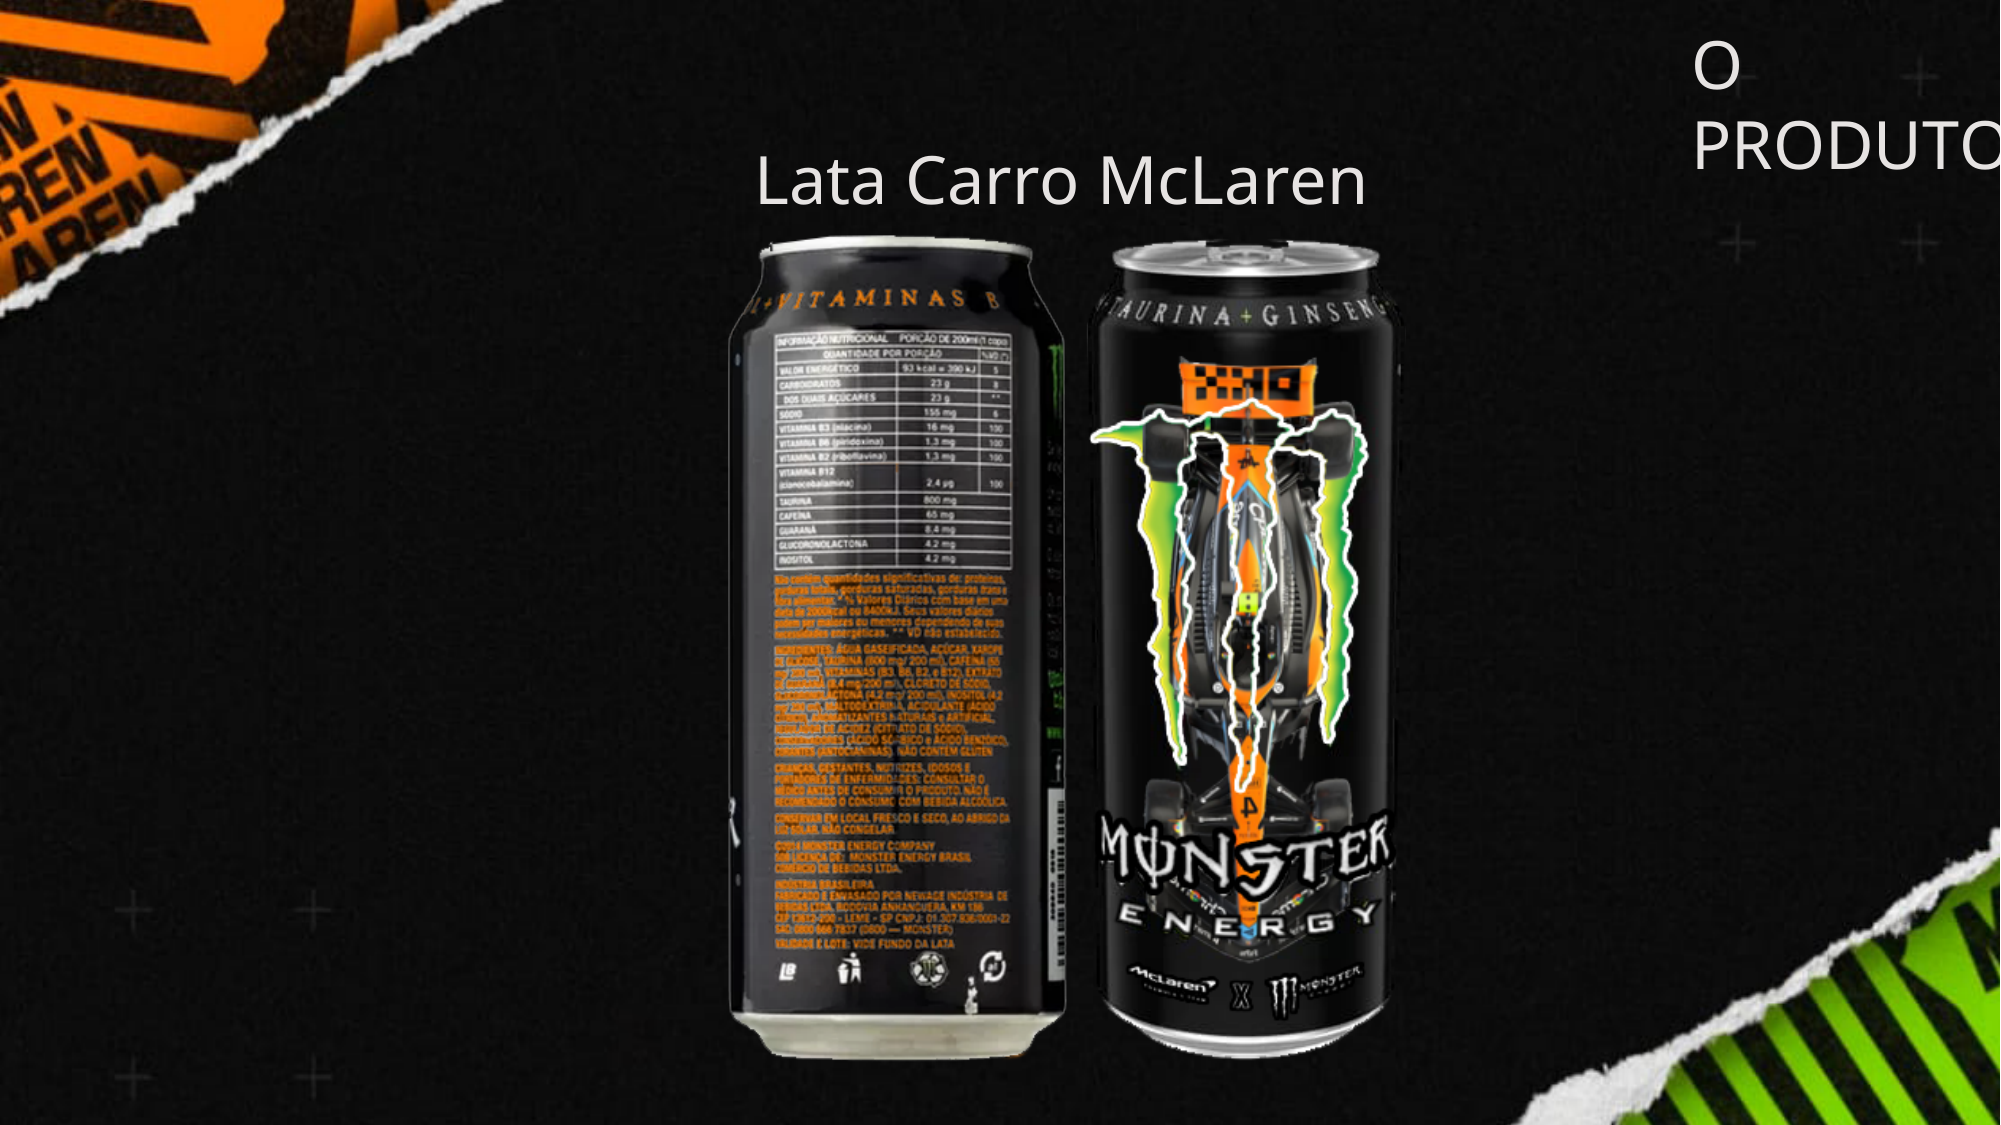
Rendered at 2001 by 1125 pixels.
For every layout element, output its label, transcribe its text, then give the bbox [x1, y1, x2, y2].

text_box O PRODUTO [1676, 15, 2000, 112]
text_box Lata Carro McLaren [739, 130, 1455, 214]
picture [1969, 126, 2000, 164]
picture [0, 0, 2000, 1125]
